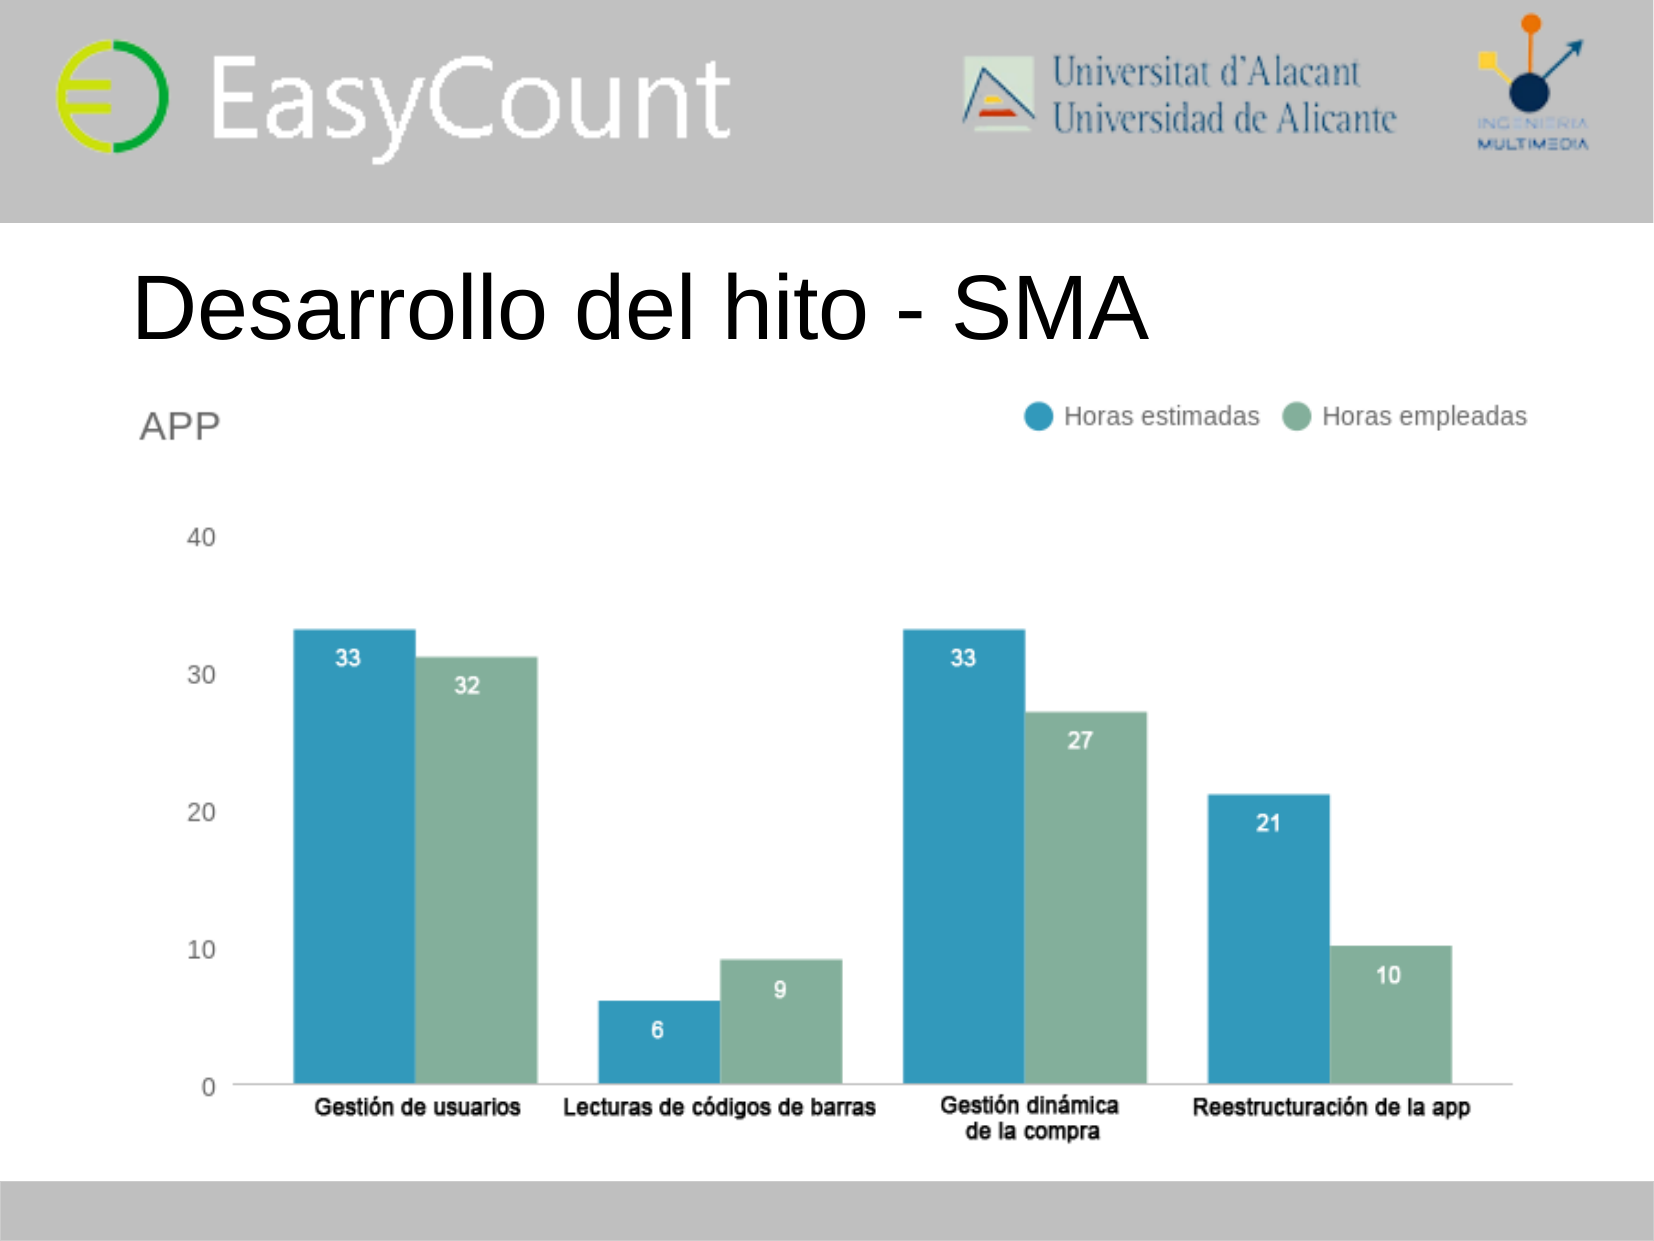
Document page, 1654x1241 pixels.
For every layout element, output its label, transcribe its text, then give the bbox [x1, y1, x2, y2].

text_box Desarrollo del hito - SMA [116, 248, 1167, 354]
picture [0, 0, 1654, 223]
text_box [0, 1181, 1654, 1241]
picture [94, 354, 1559, 1179]
